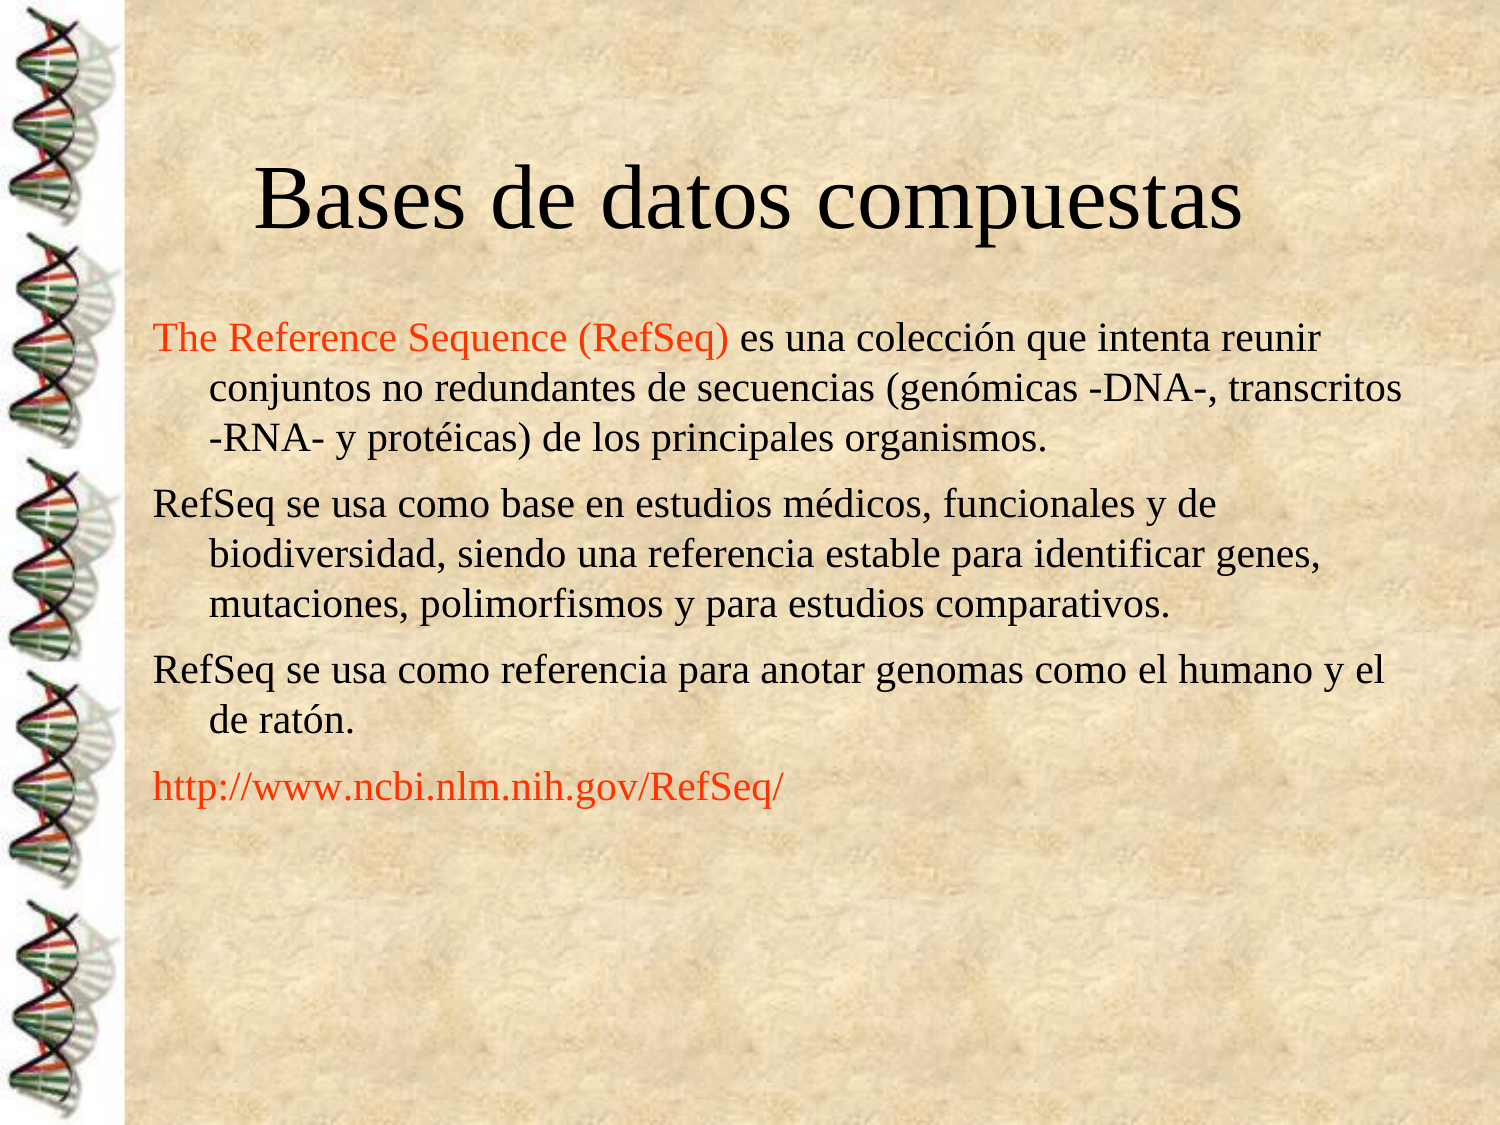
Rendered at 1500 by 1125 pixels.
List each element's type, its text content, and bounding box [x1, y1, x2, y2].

picture [0, 0, 1500, 1125]
list The Reference Sequence (RefSeq) es una colección que intenta reunir conjuntos no redundantes de secuencias (genómicas -DNA-, transcritos -RNA- y protéicas) de los principales organismos. RefSeq se usa como base en estudios médicos, funcionales y de biodiversidad, siendo una referencia estable para identificar genes, mutaciones, polimorfismos y para estudios comparativos. RefSeq se usa como referencia para anotar genomas como el humano y el de ratón. http://www.ncbi.nlm.nih.gov/RefSeq/ [152, 310, 1428, 997]
title Bases de datos compuestas [112, 80, 1388, 308]
